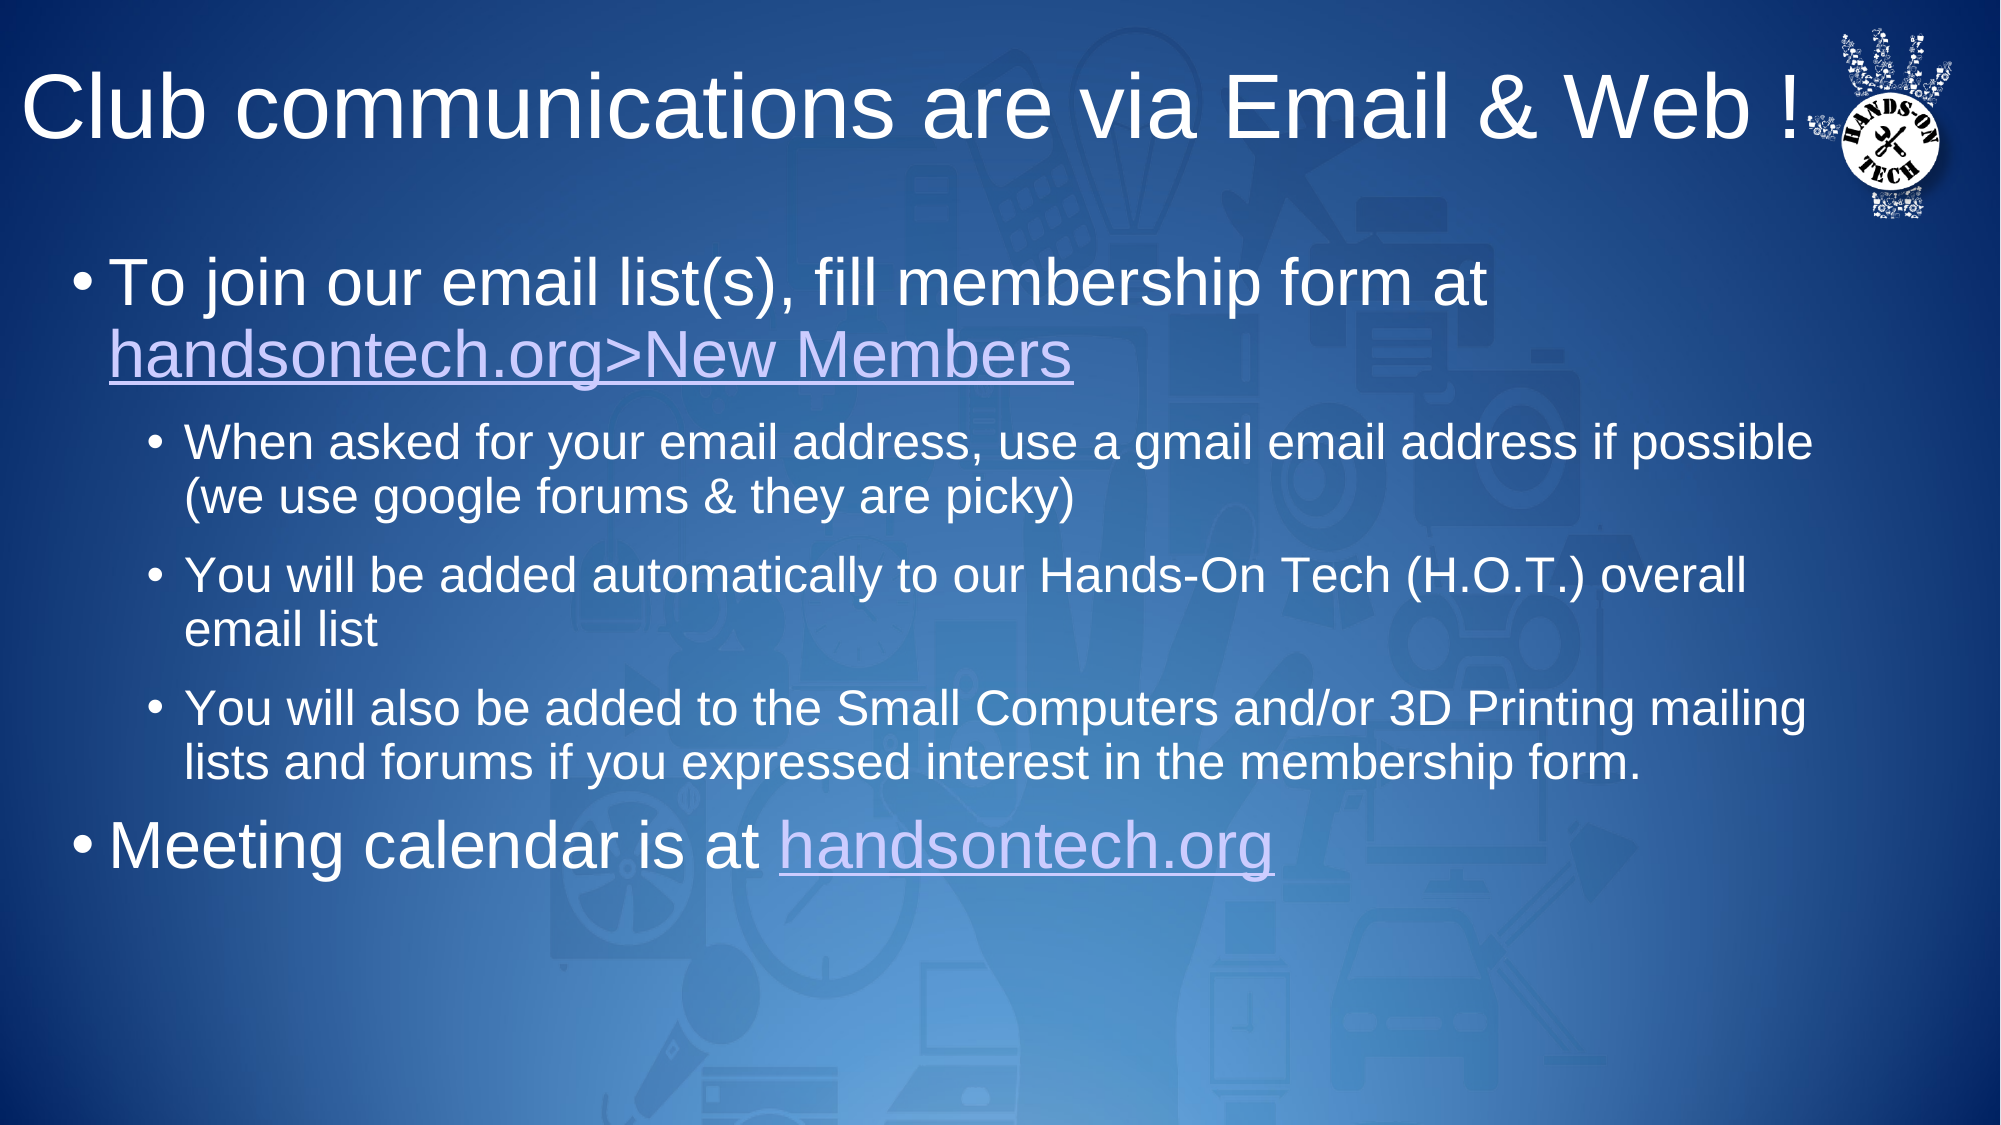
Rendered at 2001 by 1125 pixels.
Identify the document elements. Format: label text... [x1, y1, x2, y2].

picture [0, 0, 2001, 1125]
text_box To join our email list(s), fill membership form at handsontech.org>New Members When asked for your email address, use a gmail email address if possible (we use google forums & they are picky) You will be added automatically to our Hands-On Tech (H.O.T.) overall email list You will also be added to the Small Computers and/or 3D Printing mailing lists and forums if you expressed interest in the membership form. Meeting calendar is at handsontech.org [56, 240, 1879, 1025]
text_box Club communications are via Email & Web ! [5, 0, 1828, 218]
